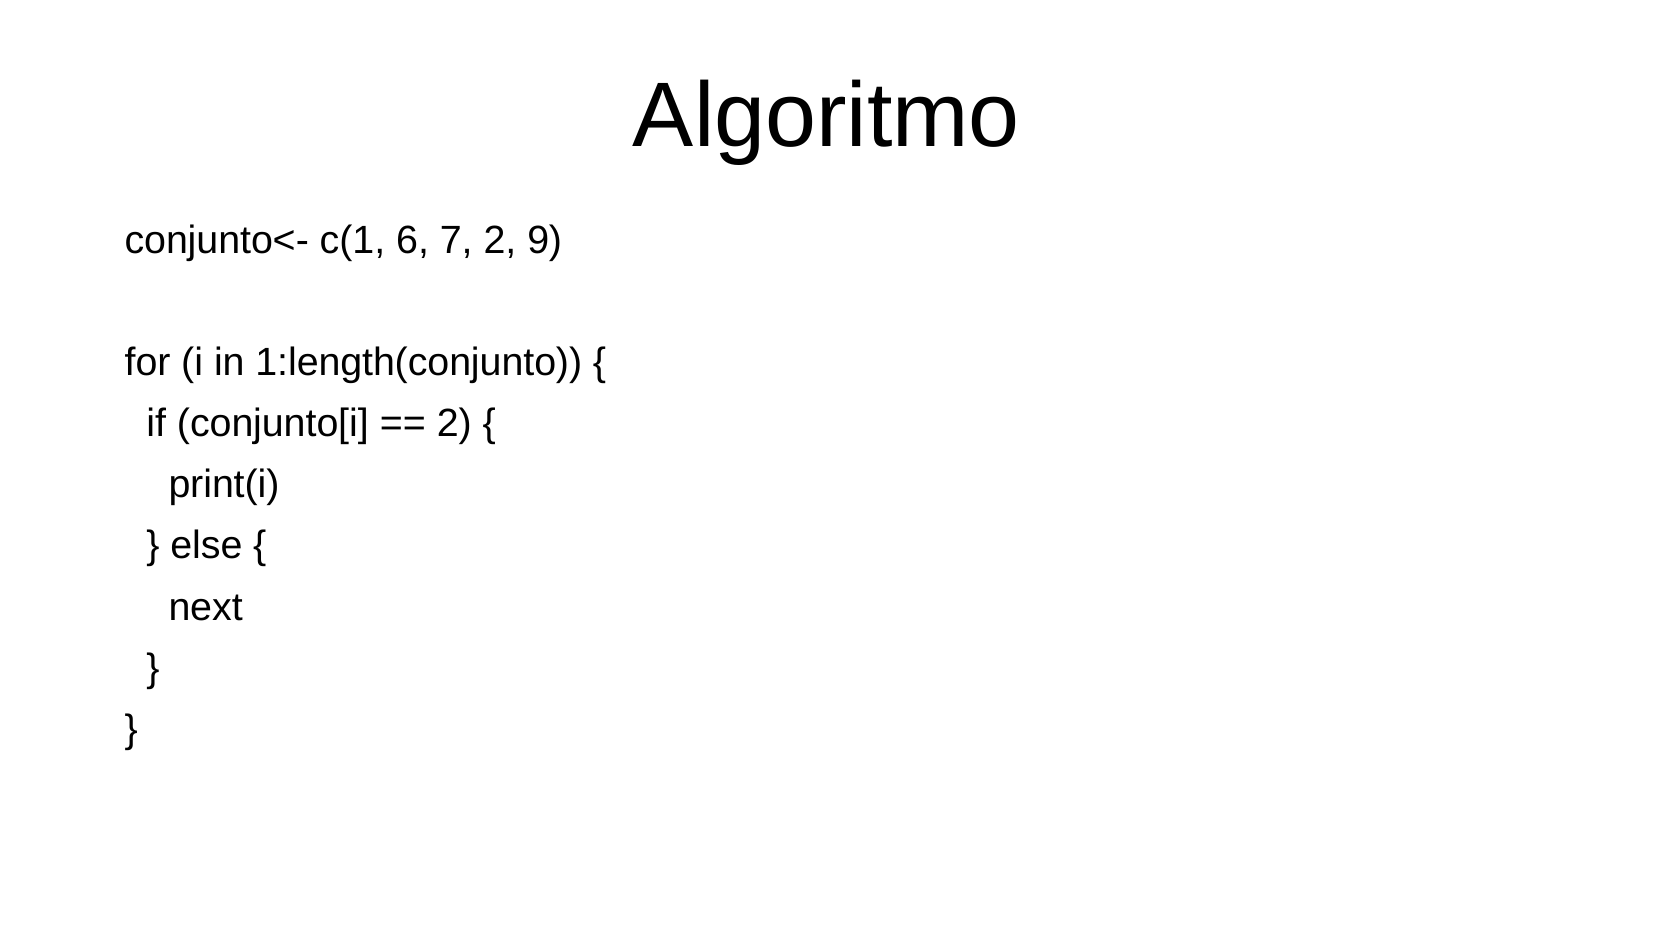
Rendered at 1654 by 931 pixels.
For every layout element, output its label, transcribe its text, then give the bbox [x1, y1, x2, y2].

list conjunto<- c(1, 6, 7, 2, 9) for (i in 1:length(conjunto)) { if (conjunto[i] == 2) { print(i) } else { next } } [82, 217, 1571, 758]
title Algoritmo [82, 37, 1571, 193]
